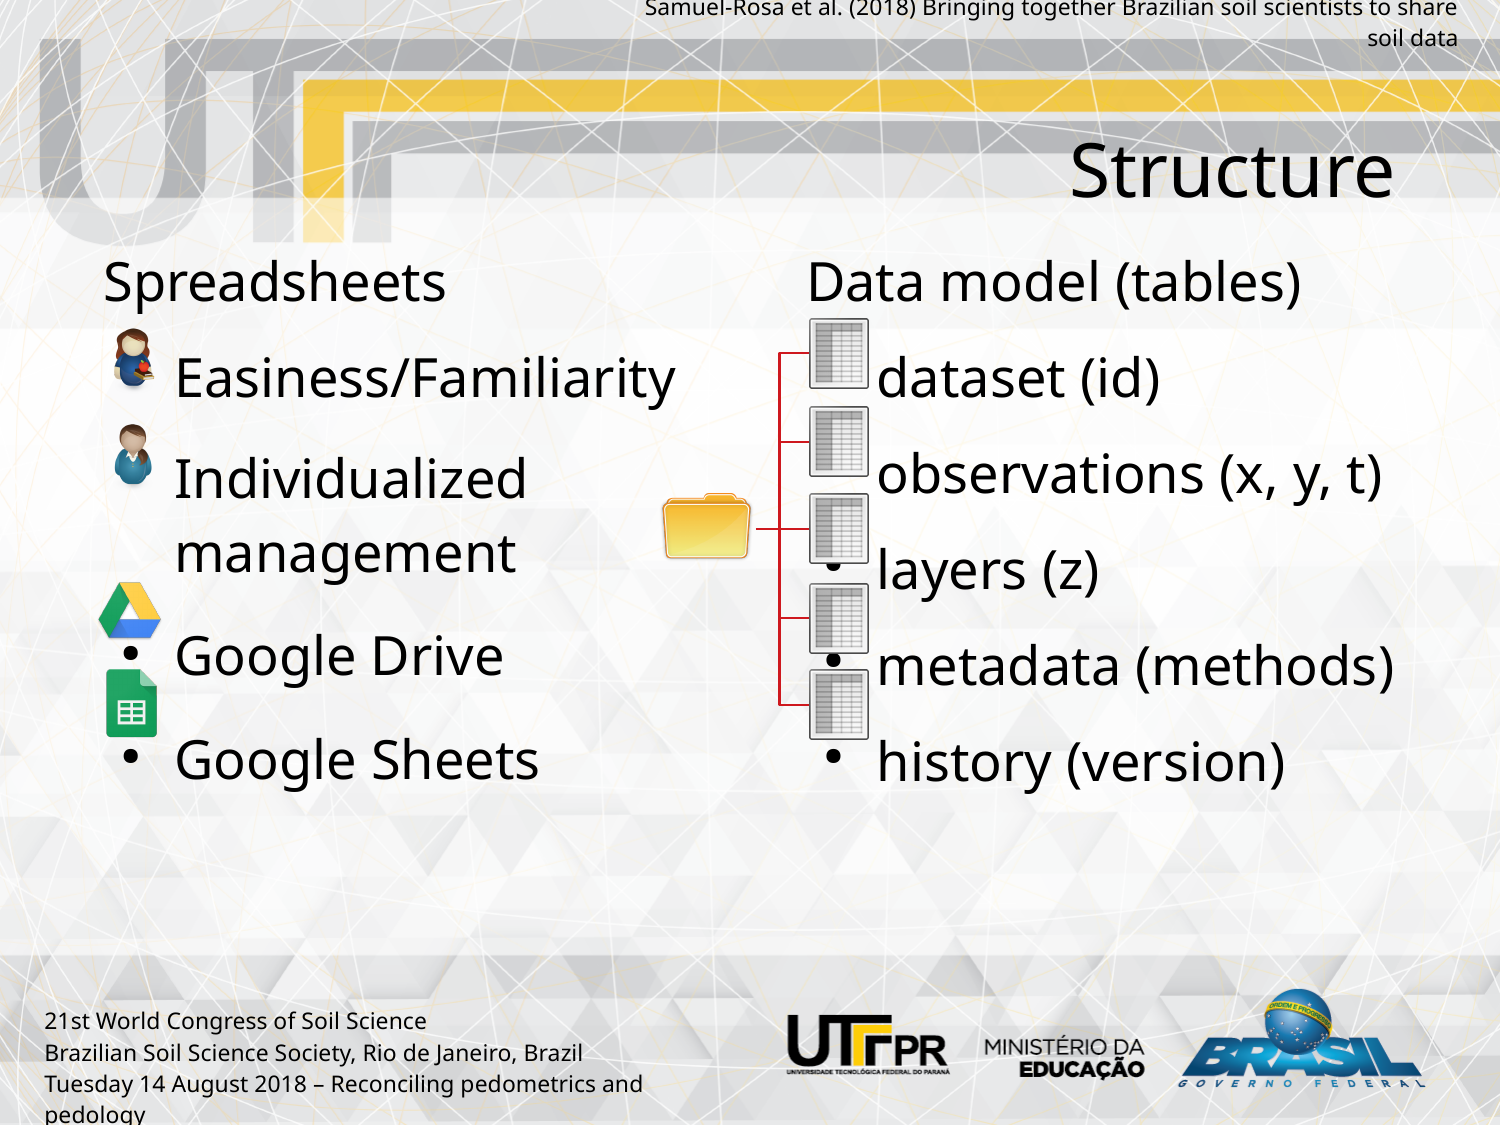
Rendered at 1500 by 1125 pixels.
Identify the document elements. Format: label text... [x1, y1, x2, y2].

picture [48, 1112, 55, 1122]
title Structure [102, 60, 1397, 278]
text_box Samuel-Rosa et al. (2018) Bringing together Brazilian soil scientists to share soil data [602, 0, 1459, 50]
list Data model (tables) dataset (id) observations (x, y, t) layers (z) metadata (methods) history (version) [806, 248, 1397, 956]
picture [0, 0, 1500, 1125]
text_box 21st World Congress of Soil Science Brazilian Soil Science Society, Rio de Janeiro, Brazil Tuesday 14 August 2018 – Reconciling pedometrics and pedology [29, 998, 751, 1105]
list Spreadsheets Easiness/Familiarity Individualized management Google Drive Google Sheets [103, 248, 694, 955]
picture [122, 1112, 129, 1122]
